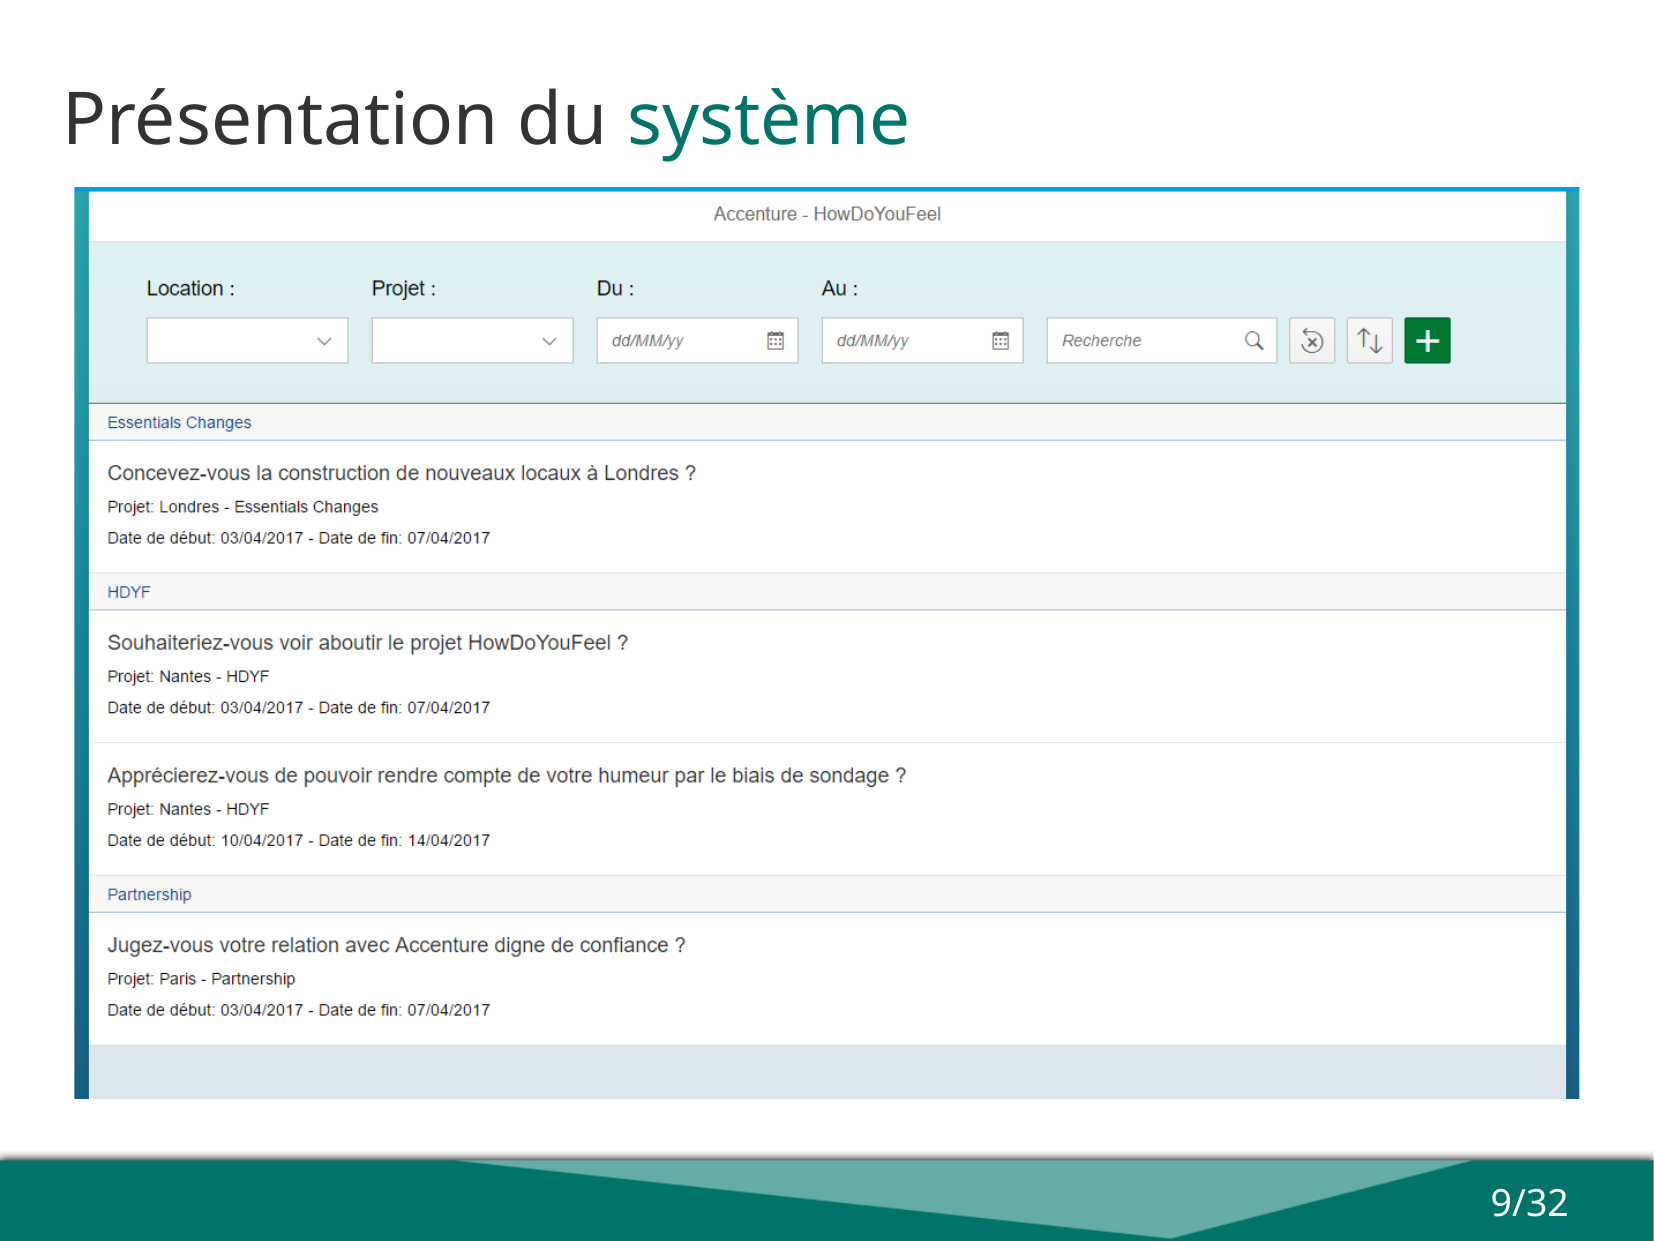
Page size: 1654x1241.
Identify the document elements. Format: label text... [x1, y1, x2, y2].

text_box <numéro>/32 [1489, 1169, 1654, 1233]
text_box Présentation du système [47, 59, 986, 158]
picture [0, 0, 1654, 1241]
